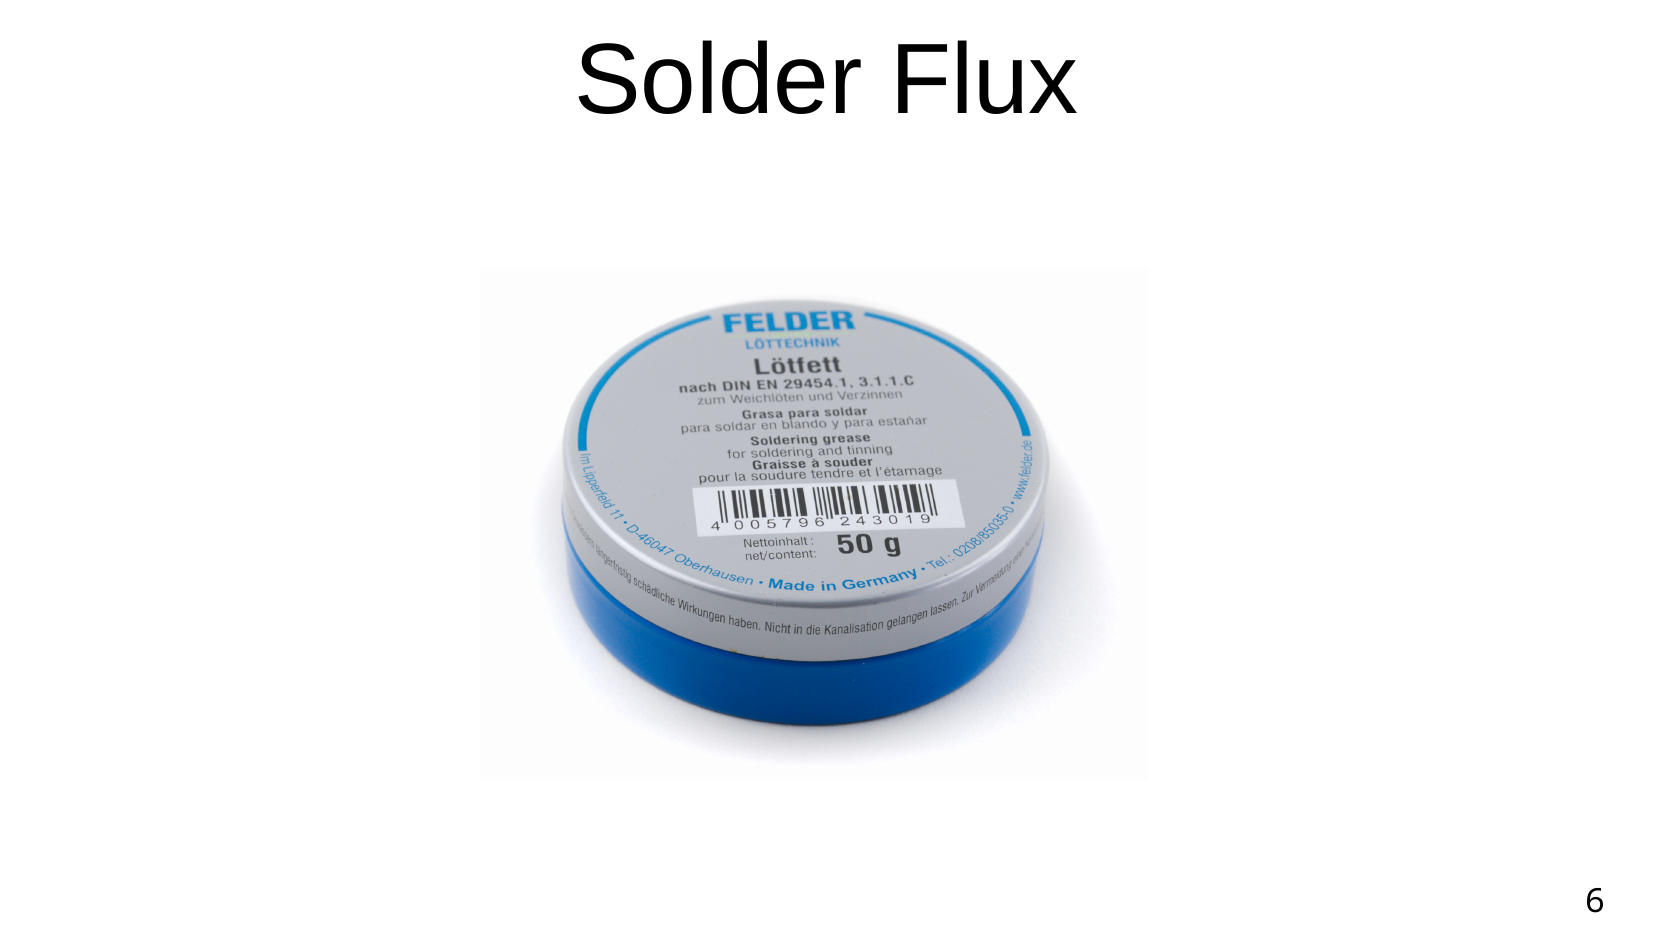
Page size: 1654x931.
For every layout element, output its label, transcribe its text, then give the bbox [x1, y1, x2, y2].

picture [480, 268, 1149, 781]
title Solder Flux [82, 1, 1571, 157]
